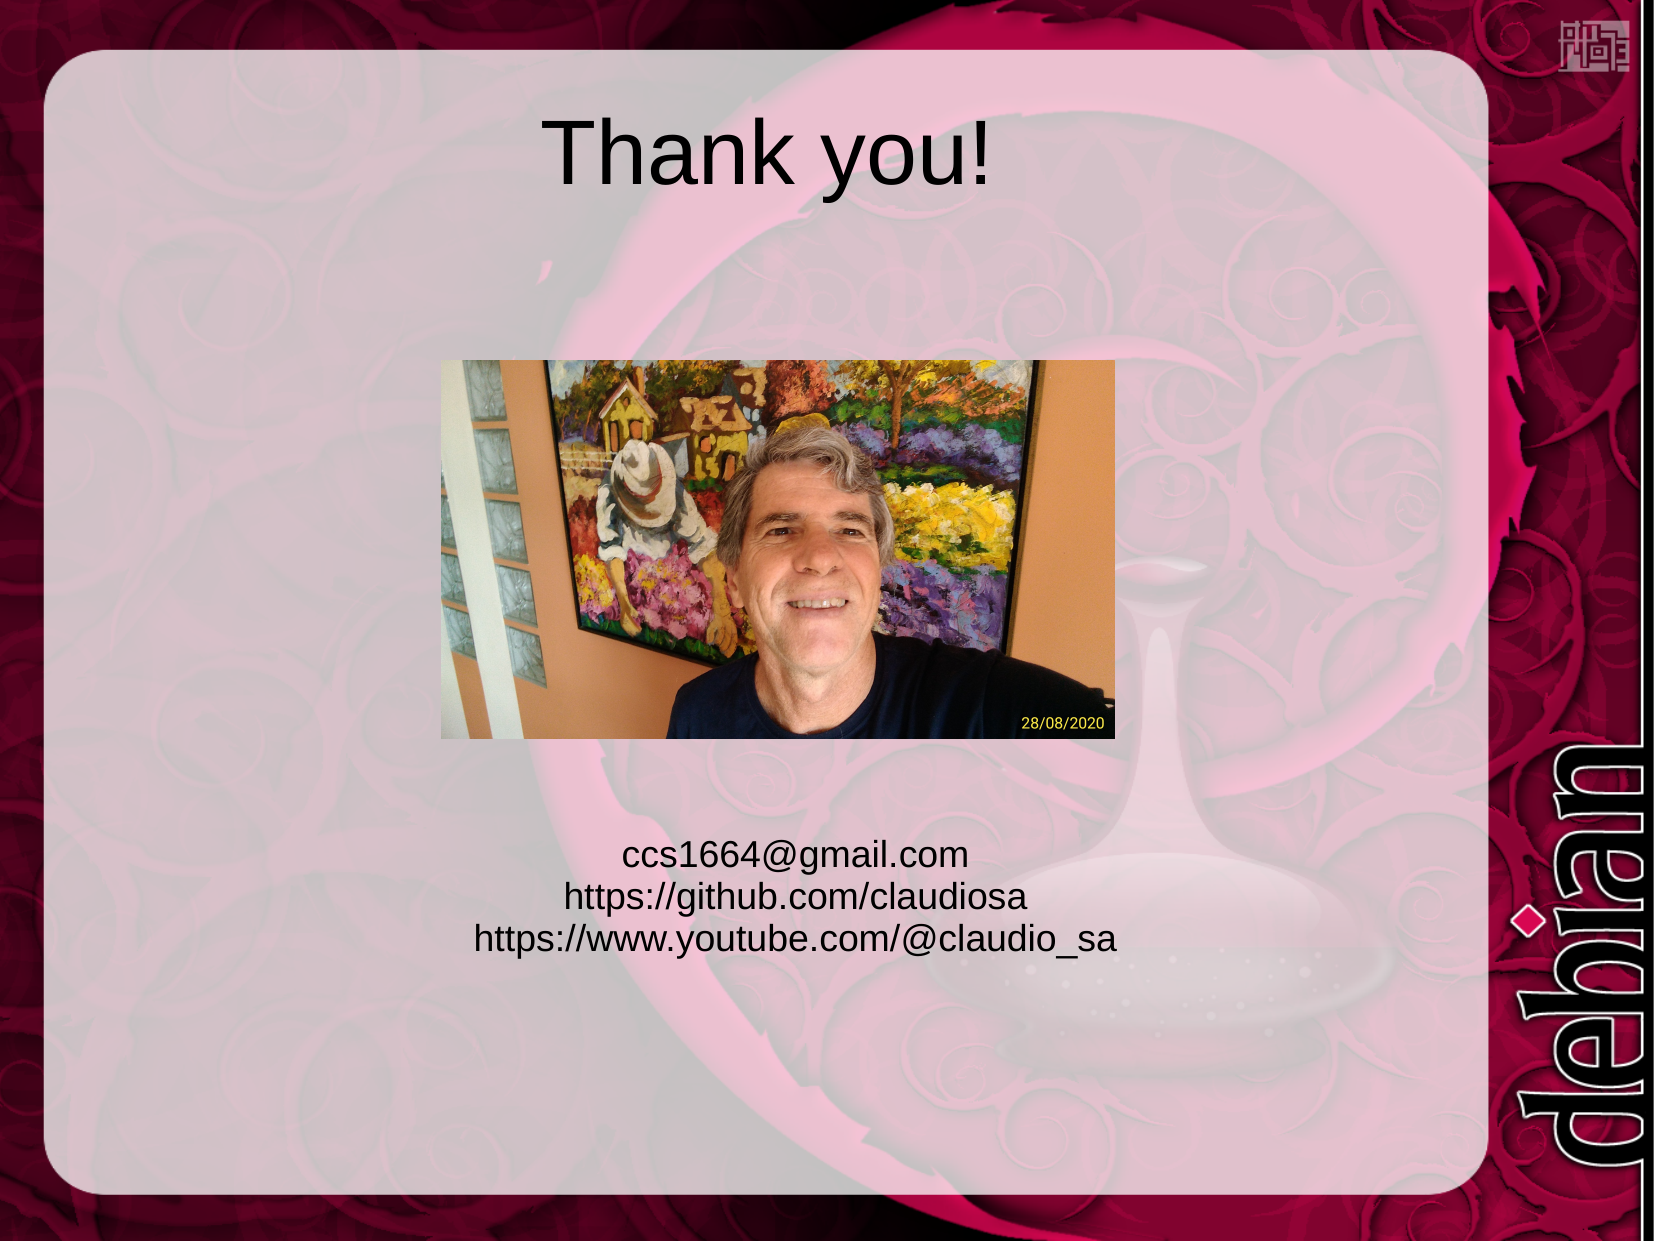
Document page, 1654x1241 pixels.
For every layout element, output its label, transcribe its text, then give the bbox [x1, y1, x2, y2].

text_box ccs1664@gmail.com https://github.com/claudiosa https://www.youtube.com/@claudio_sa [458, 826, 1133, 1009]
title Thank you! [59, 49, 1477, 257]
picture [0, 0, 1654, 1241]
